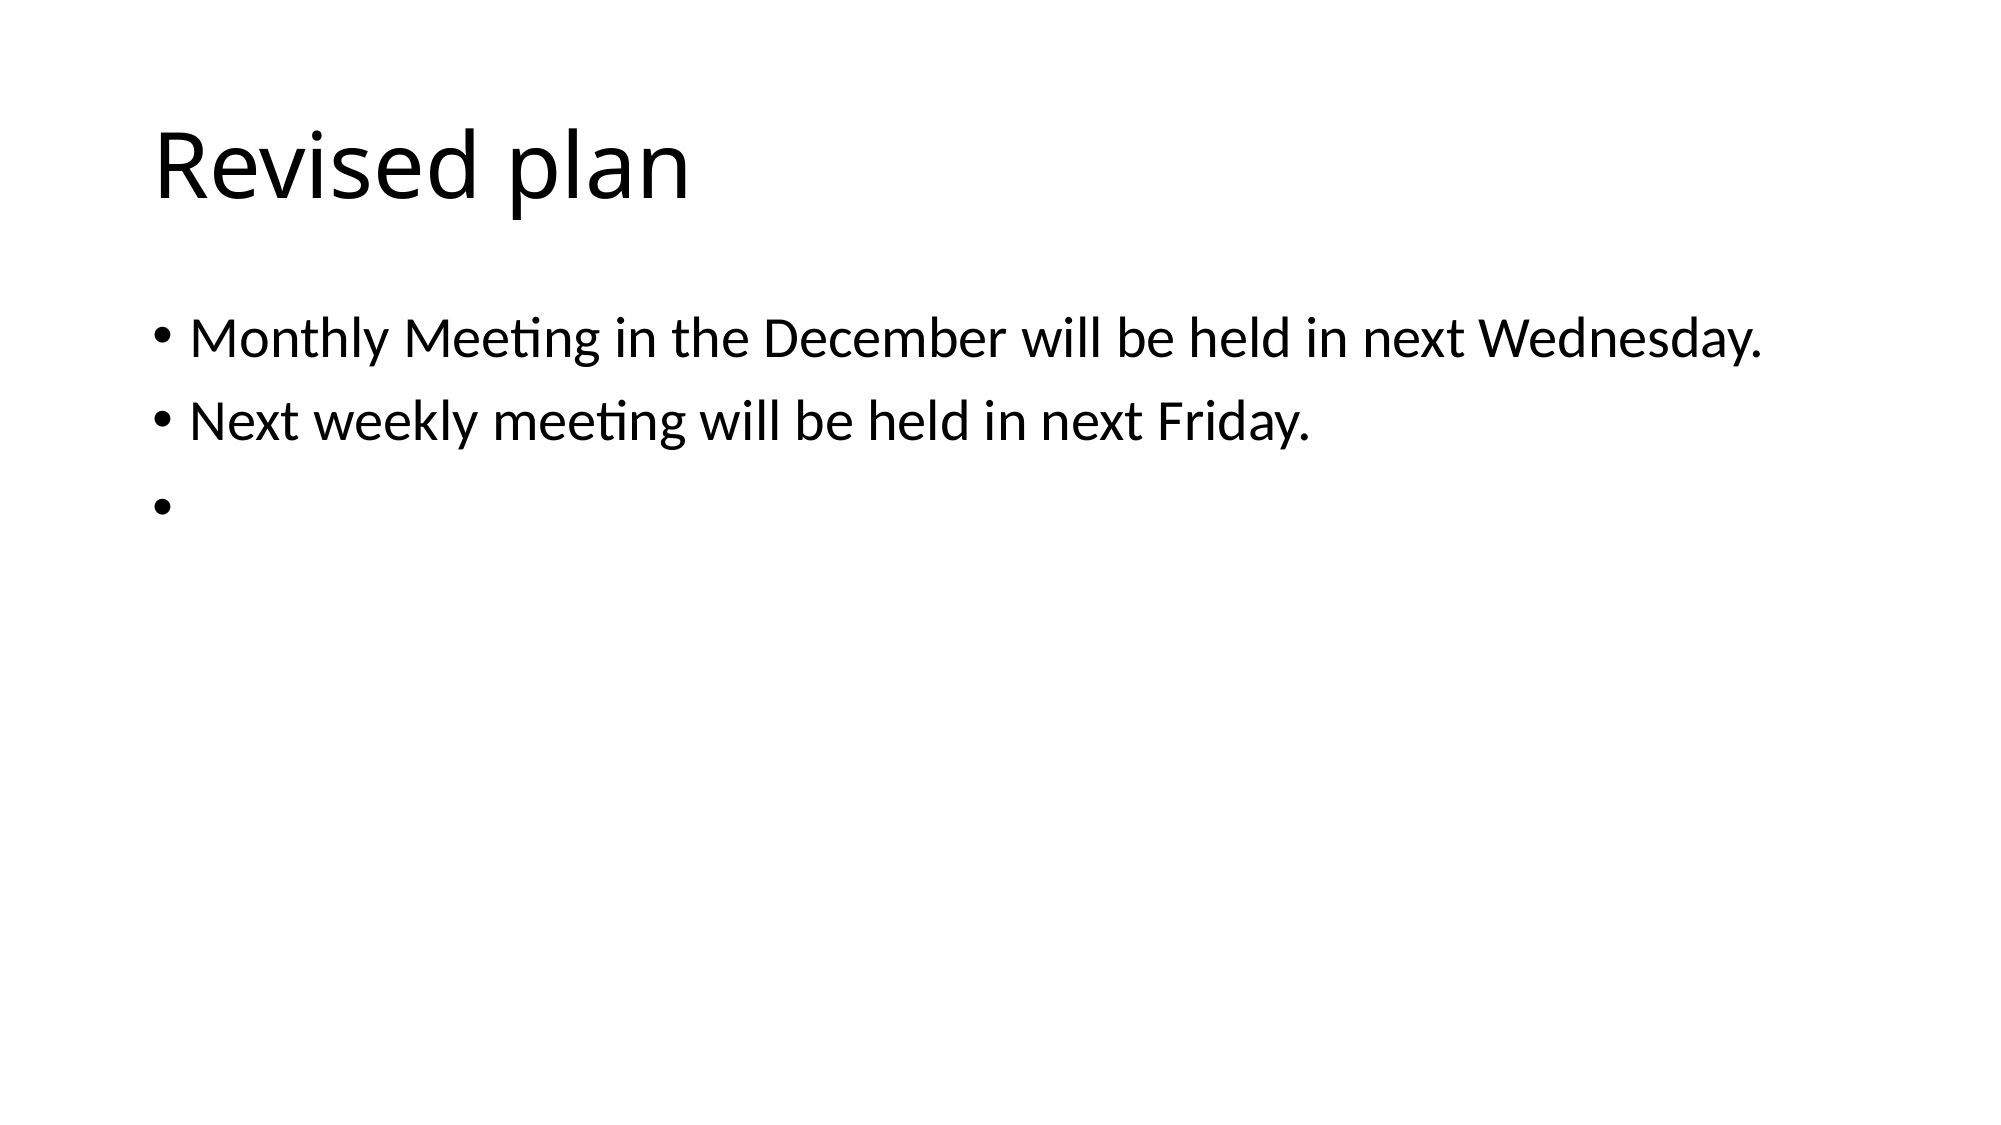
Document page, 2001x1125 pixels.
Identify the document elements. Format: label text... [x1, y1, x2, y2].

list Monthly Meeting in the December will be held in next Wednesday. Next weekly meeting will be held in next Friday. [137, 299, 1863, 1014]
title Revised plan [137, 59, 1863, 278]
